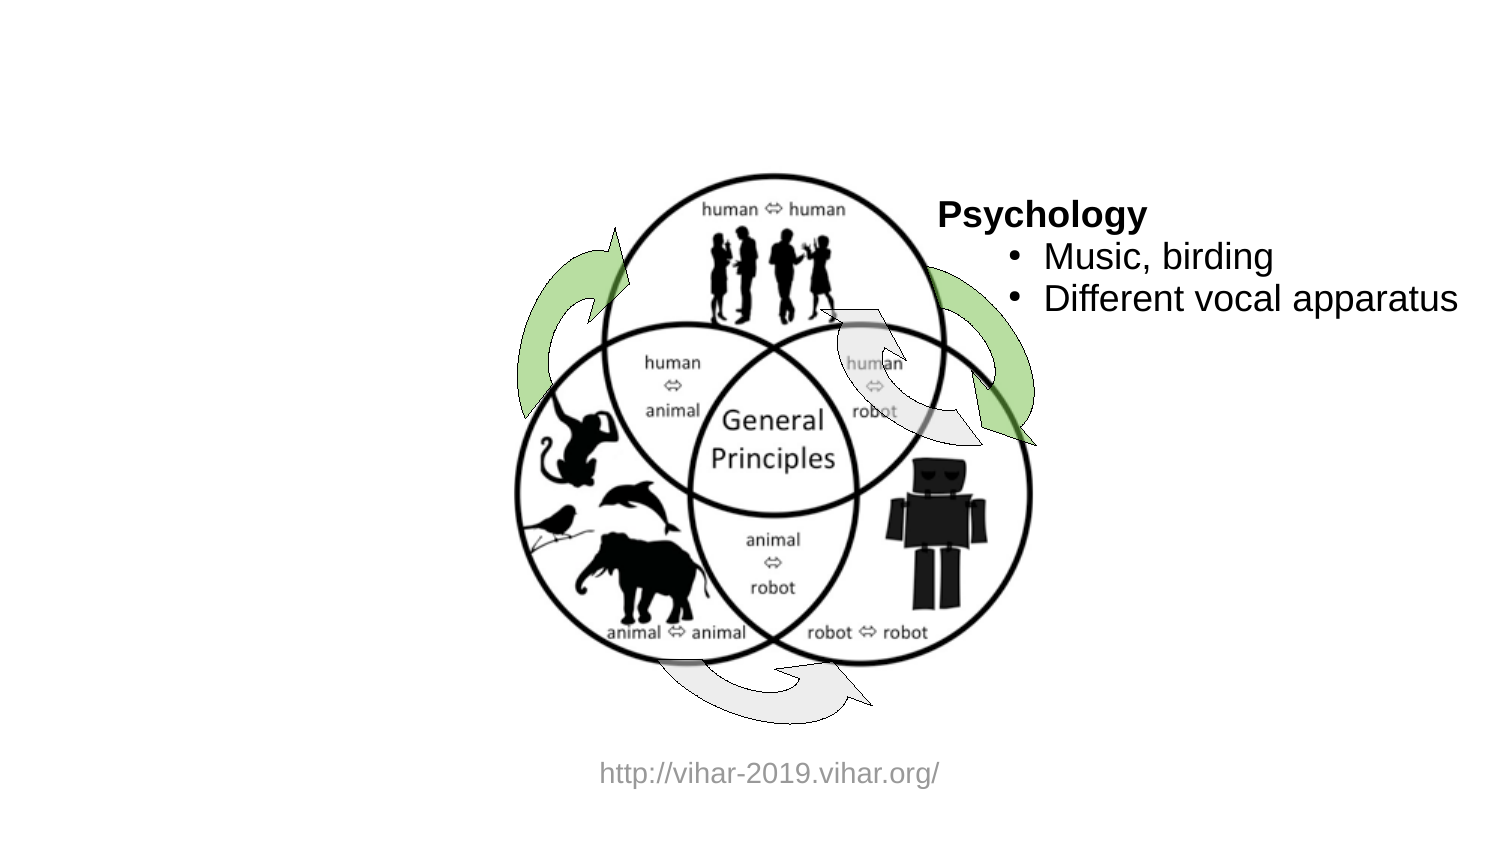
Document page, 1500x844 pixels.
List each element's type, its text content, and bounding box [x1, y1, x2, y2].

text_box Psychology Music, birding Different vocal apparatus [922, 185, 1475, 453]
picture [513, 165, 1034, 685]
text_box http://vihar-2019.vihar.org/ [584, 749, 1050, 807]
text_box [517, 227, 630, 419]
text_box [820, 309, 922, 436]
text_box [657, 659, 873, 725]
